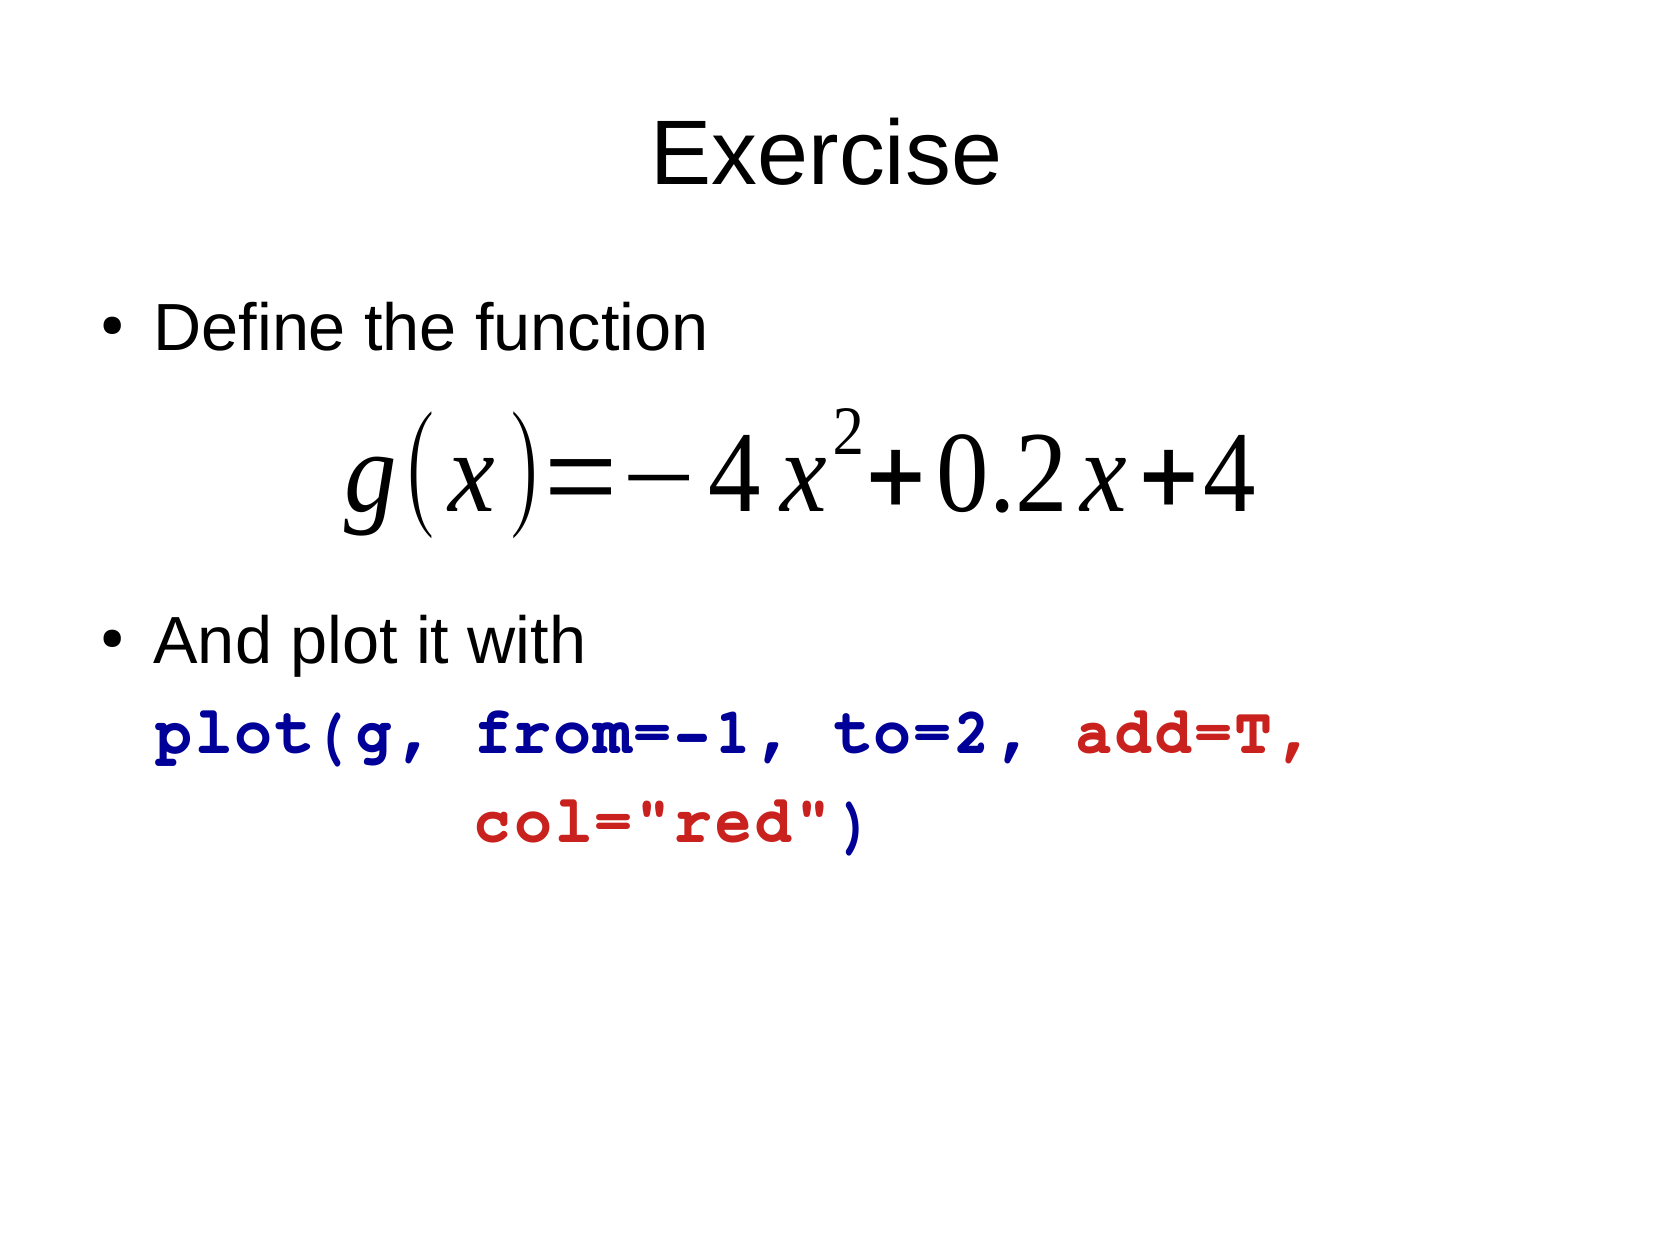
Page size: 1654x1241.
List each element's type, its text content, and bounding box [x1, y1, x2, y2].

chart [311, 389, 1288, 544]
list Define the function And plot it with plot(g, from=-1, to=2, add=T, col="red") [82, 290, 1571, 1010]
title Exercise [82, 49, 1571, 257]
